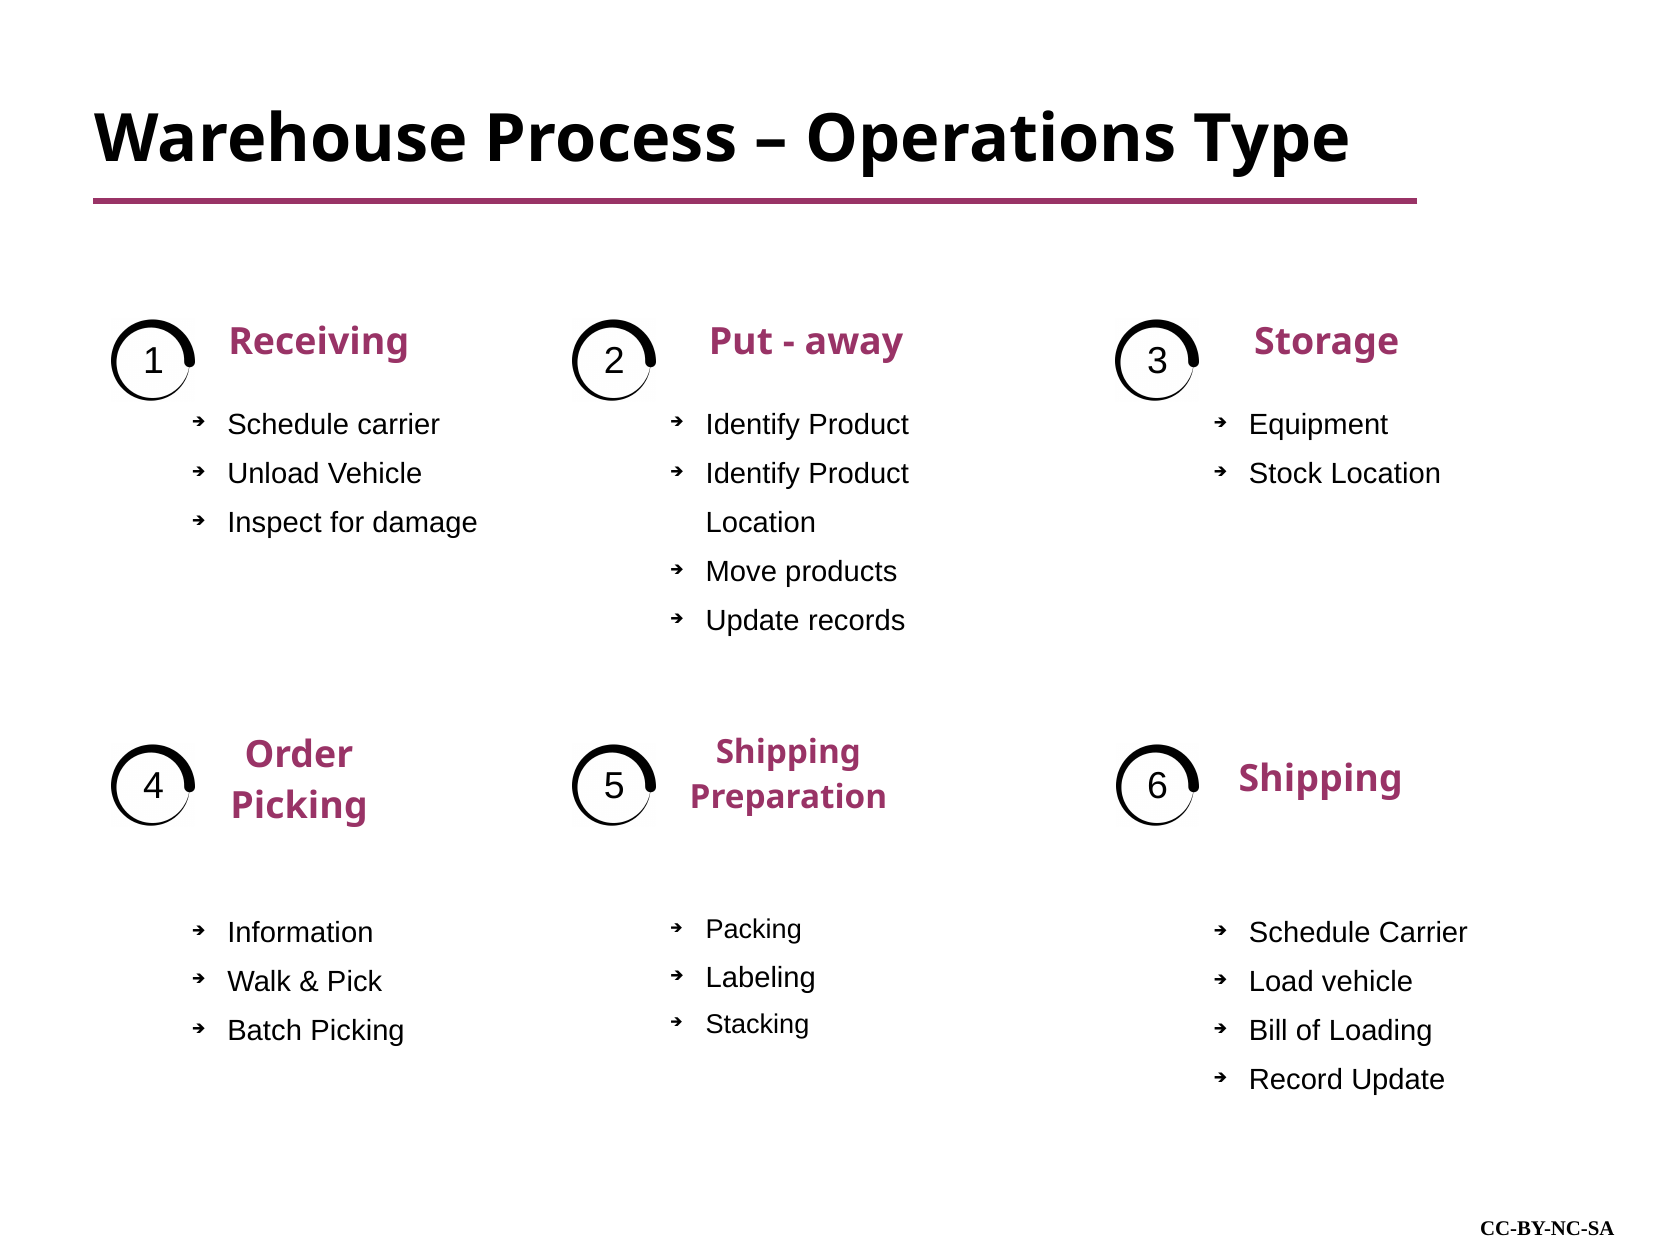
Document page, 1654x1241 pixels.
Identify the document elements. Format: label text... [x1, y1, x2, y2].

text_box Packing Labeling Stacking [655, 891, 957, 1032]
text_box Schedule carrier Unload Vehicle Inspect for damage [177, 383, 520, 530]
text_box Storage [1210, 307, 1443, 383]
picture [111, 318, 195, 402]
picture [572, 318, 656, 402]
text_box Shipping [1204, 744, 1437, 826]
text_box Equipment Stock Location [1198, 383, 1542, 520]
text_box Schedule Carrier Load vehicle Bill of Loading Record Update [1198, 891, 1542, 1087]
picture [1116, 743, 1199, 828]
text_box Receiving [188, 307, 449, 383]
picture [572, 743, 656, 827]
text_box Order Picking [183, 720, 416, 869]
text_box Put - away [667, 307, 945, 383]
text_box Shipping Preparation [661, 720, 916, 891]
picture [111, 743, 195, 827]
picture [1115, 318, 1199, 402]
title Warehouse Process – Operations Type [94, 31, 1571, 239]
text_box Identify Product Identify Product Location Move products Update records [655, 383, 999, 628]
text_box Information Walk & Pick Batch Picking [177, 891, 520, 1038]
